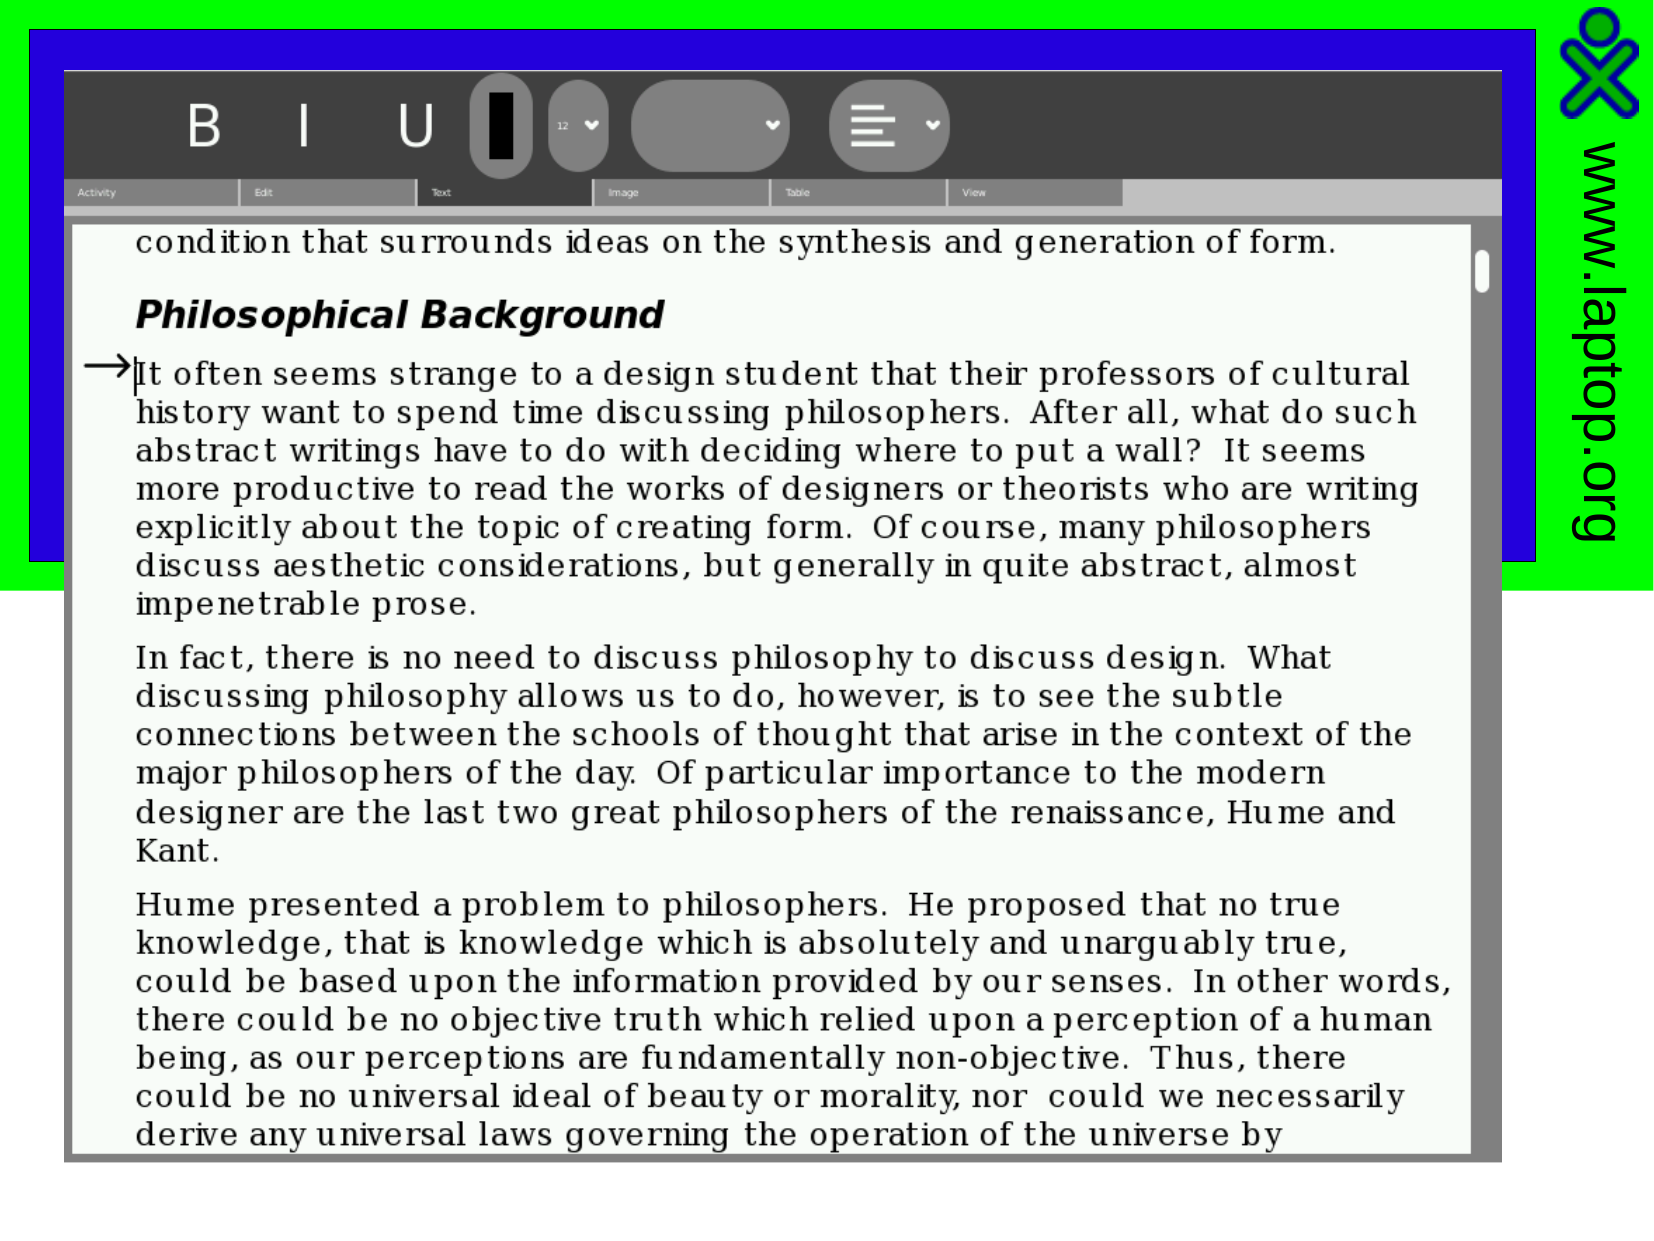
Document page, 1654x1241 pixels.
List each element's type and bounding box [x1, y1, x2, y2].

picture [1559, 7, 1639, 119]
picture [64, 70, 1502, 1164]
